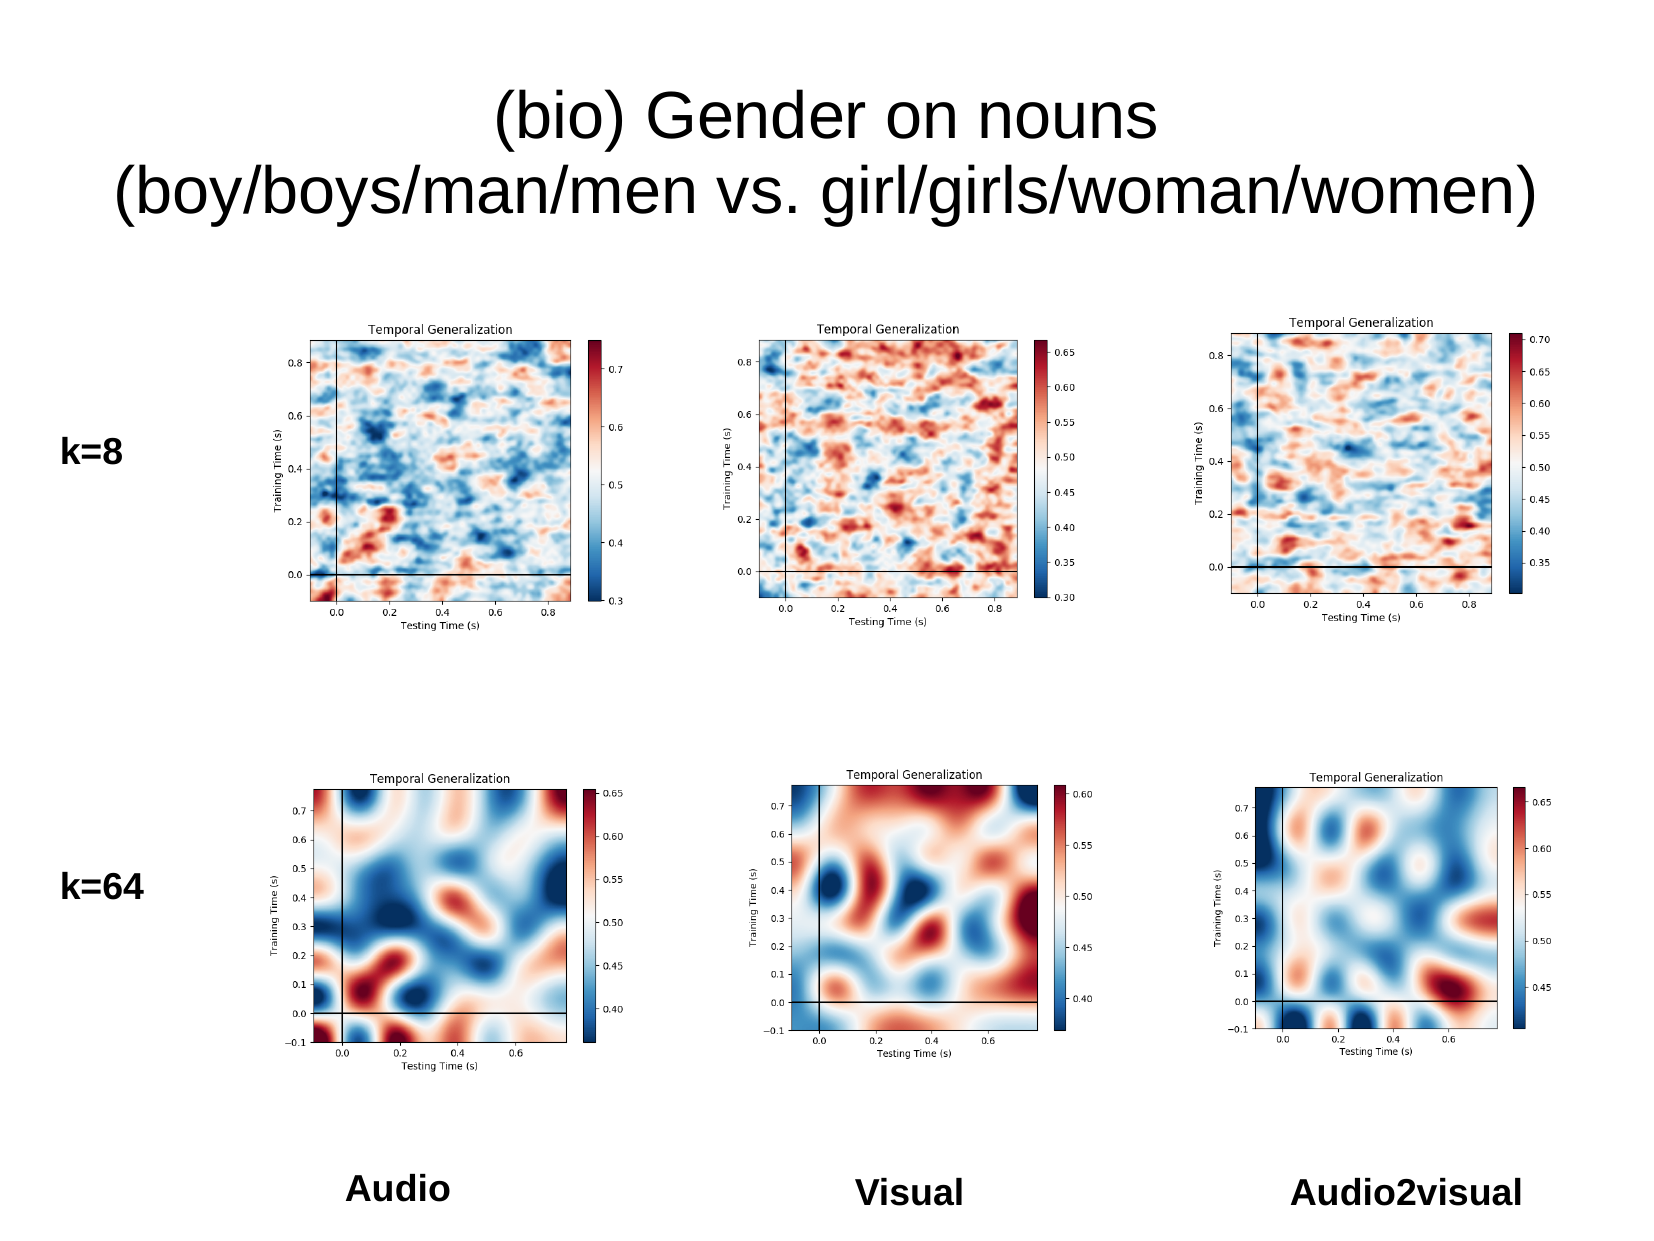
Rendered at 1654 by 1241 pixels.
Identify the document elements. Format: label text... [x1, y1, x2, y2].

picture [240, 749, 677, 1078]
text_box Visual [840, 1163, 1141, 1221]
picture [1155, 292, 1606, 631]
picture [234, 299, 1130, 638]
picture [1185, 749, 1603, 1064]
title (bio) Gender on nouns (boy/boys/man/men vs. girl/girls/woman/women) [82, 49, 1571, 257]
text_box Audio [330, 1160, 631, 1218]
text_box k=64 [45, 858, 240, 916]
text_box Audio2visual [1275, 1163, 1576, 1221]
text_box k=8 [45, 423, 234, 481]
picture [720, 746, 1145, 1066]
